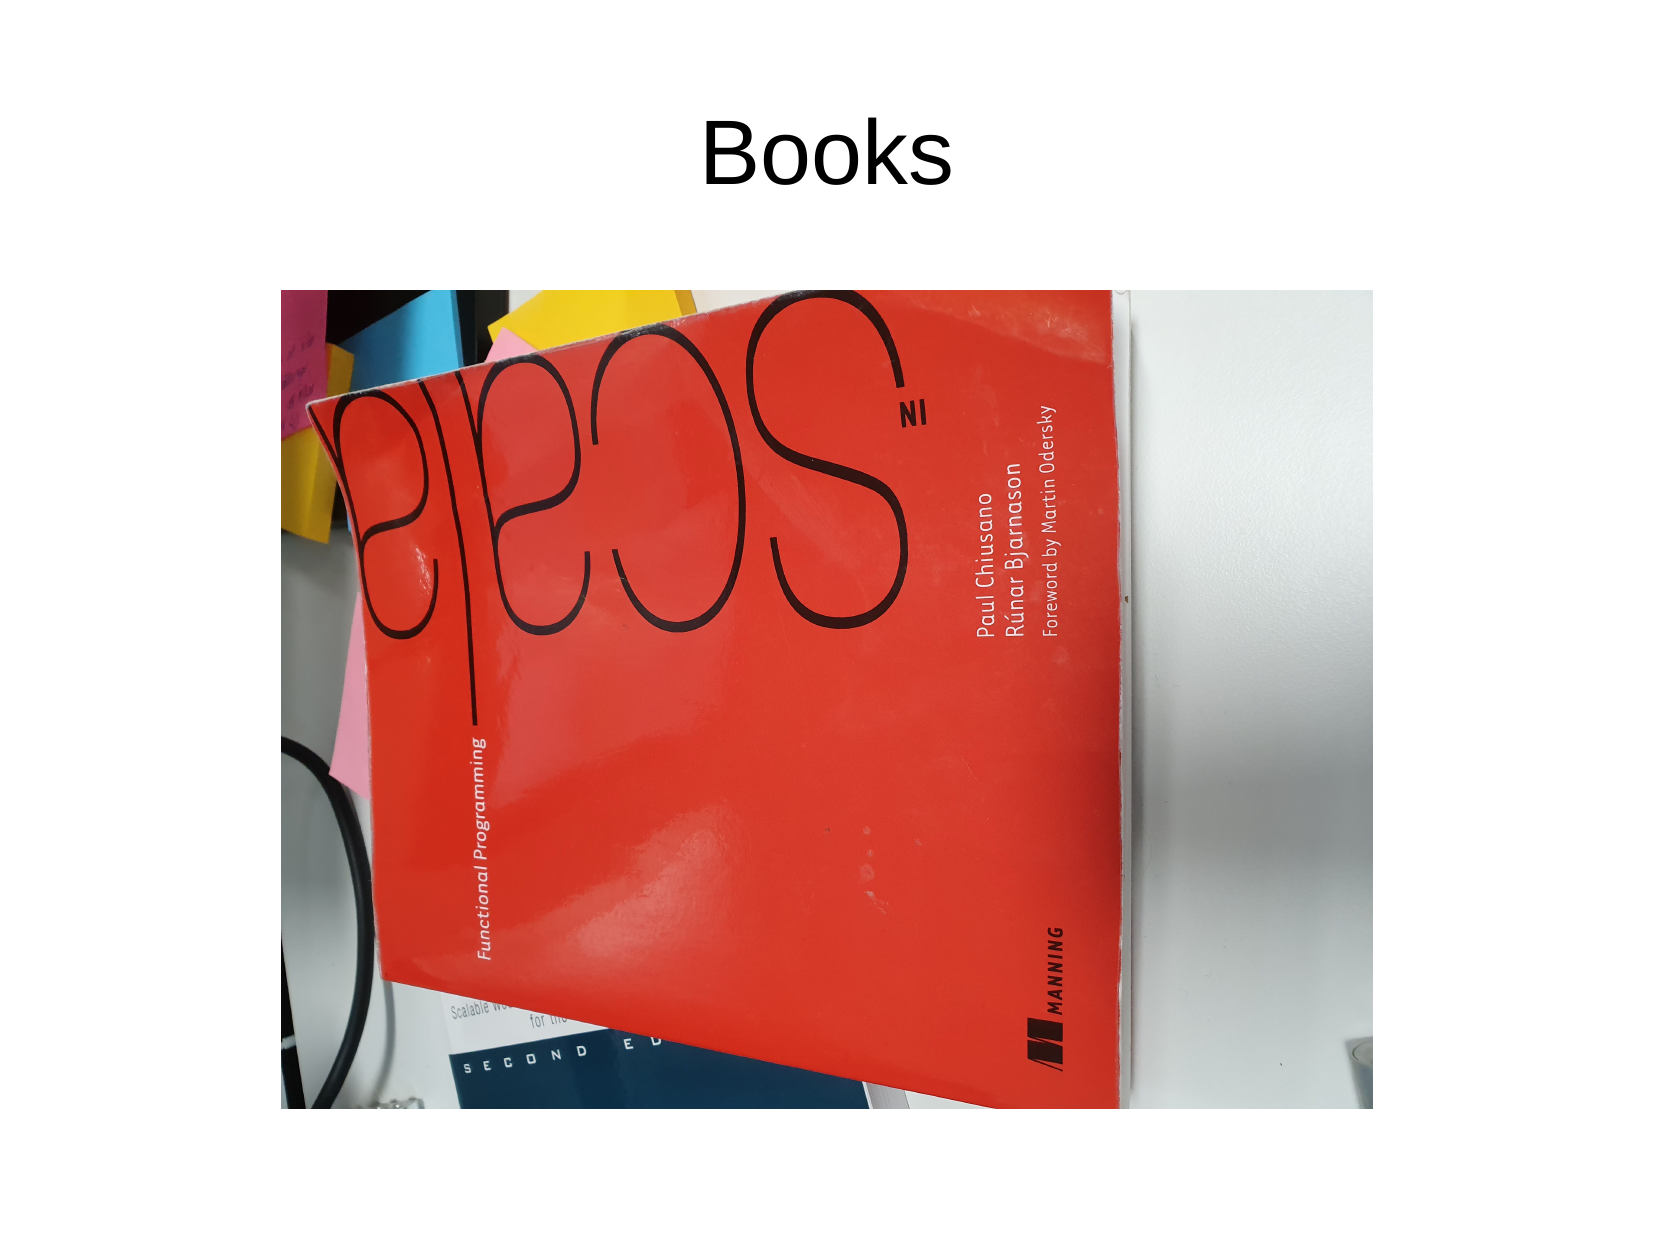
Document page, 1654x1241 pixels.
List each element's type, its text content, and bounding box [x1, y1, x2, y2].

title Books [82, 49, 1571, 257]
picture [281, 290, 1373, 1109]
